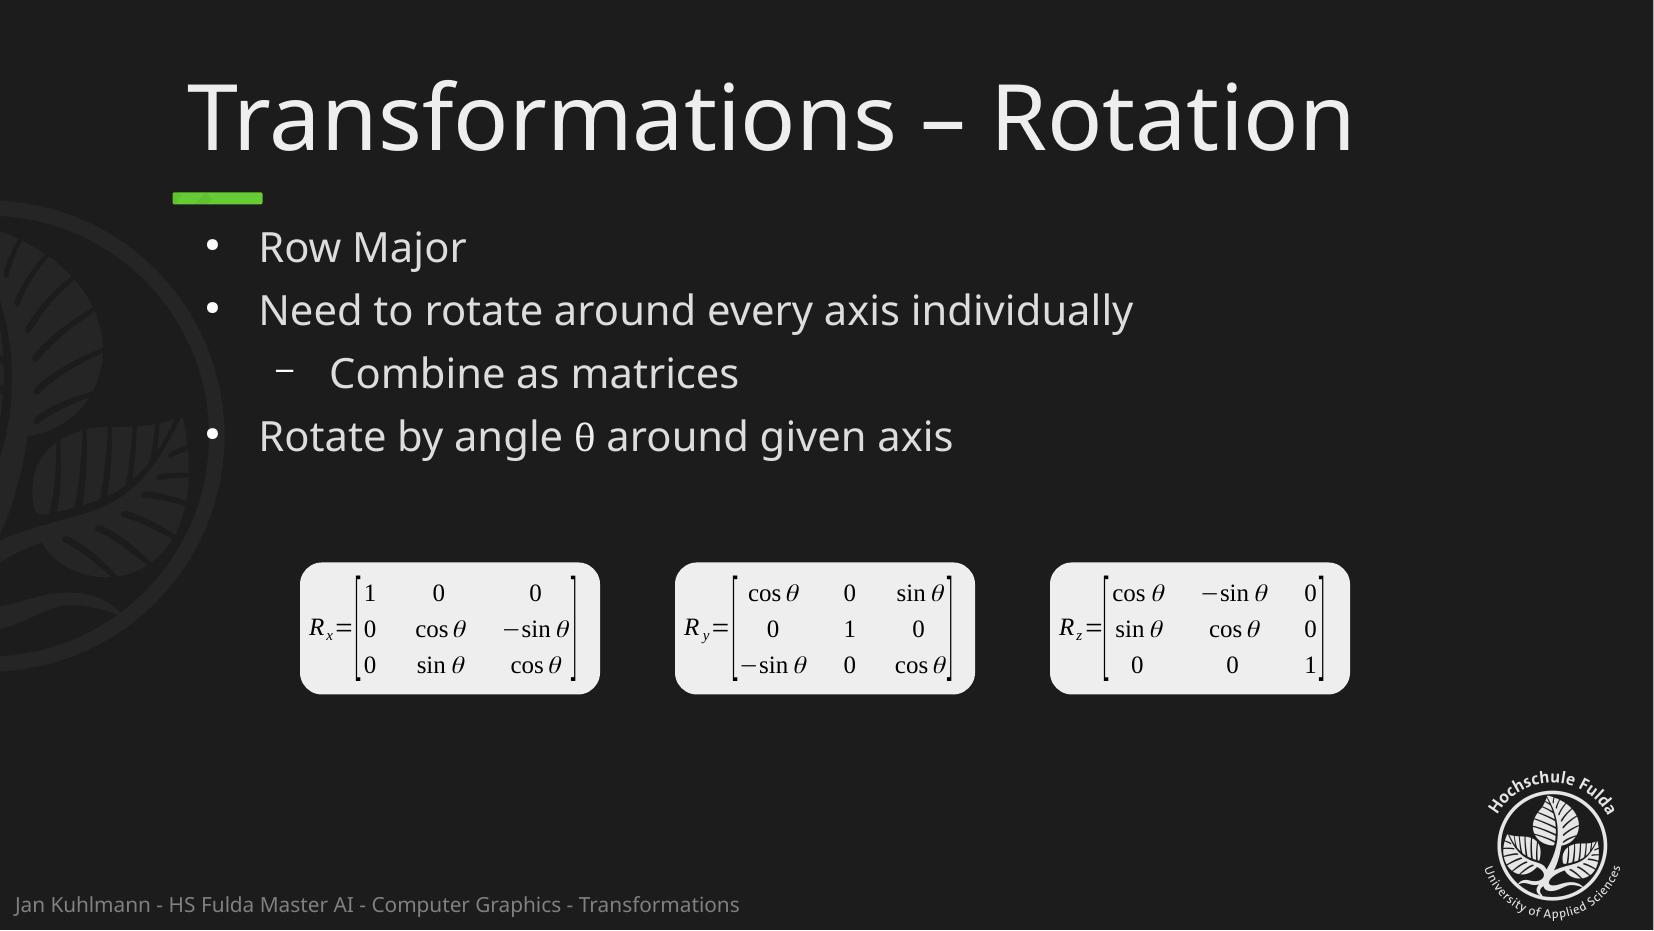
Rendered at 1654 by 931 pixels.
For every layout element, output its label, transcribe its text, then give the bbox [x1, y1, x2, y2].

picture [1485, 771, 1620, 921]
chart [682, 574, 954, 683]
text_box [675, 562, 976, 695]
list Row Major Need to rotate around every axis individually Combine as matrices Rotate by angle θ around given axis [187, 217, 1571, 488]
chart [1057, 574, 1326, 683]
text_box [1050, 562, 1351, 695]
text_box [300, 562, 601, 695]
chart [307, 574, 577, 683]
title Transformations – Rotation [187, 37, 1571, 193]
